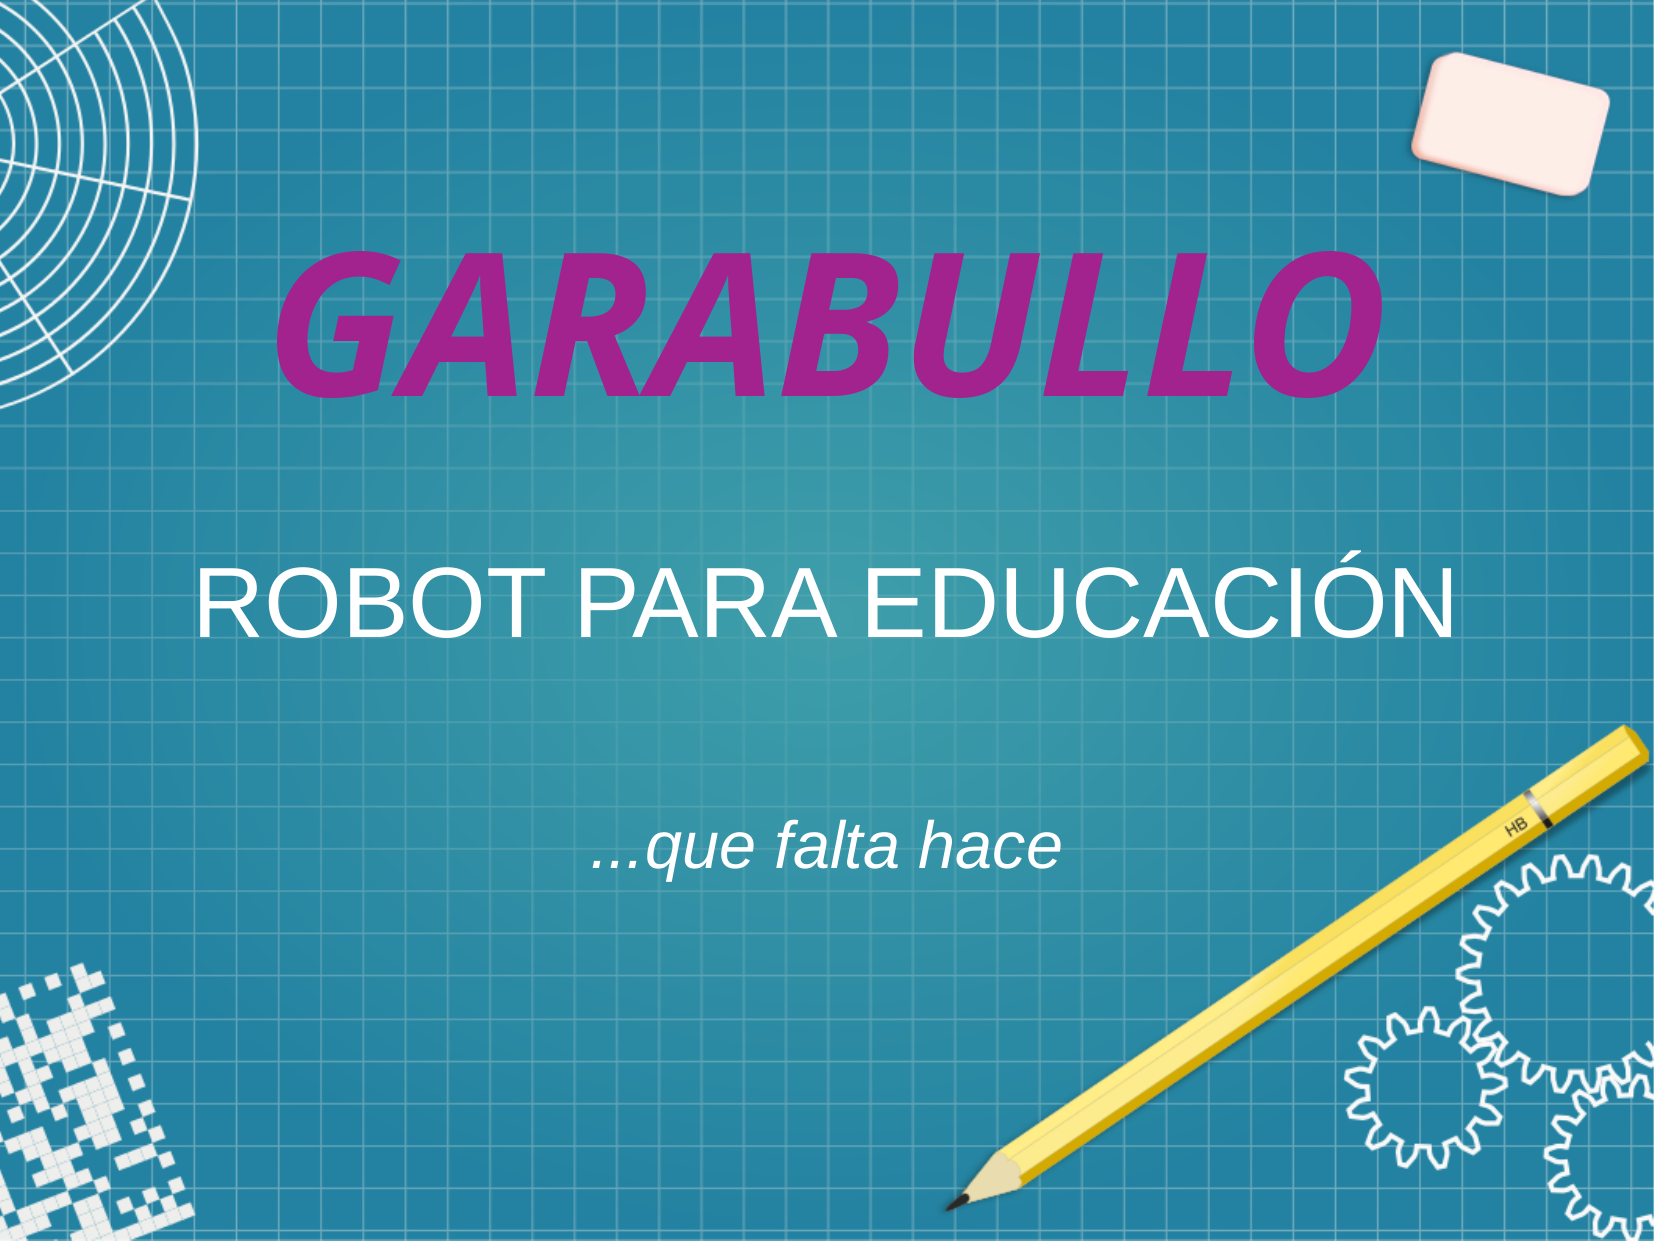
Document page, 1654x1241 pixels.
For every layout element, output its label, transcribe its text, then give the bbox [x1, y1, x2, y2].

picture [0, 0, 1654, 1241]
subtitle ROBOT PARA EDUCACIÓN ...que falta hace [82, 413, 1571, 1016]
title GARABULLO [82, 177, 1571, 413]
